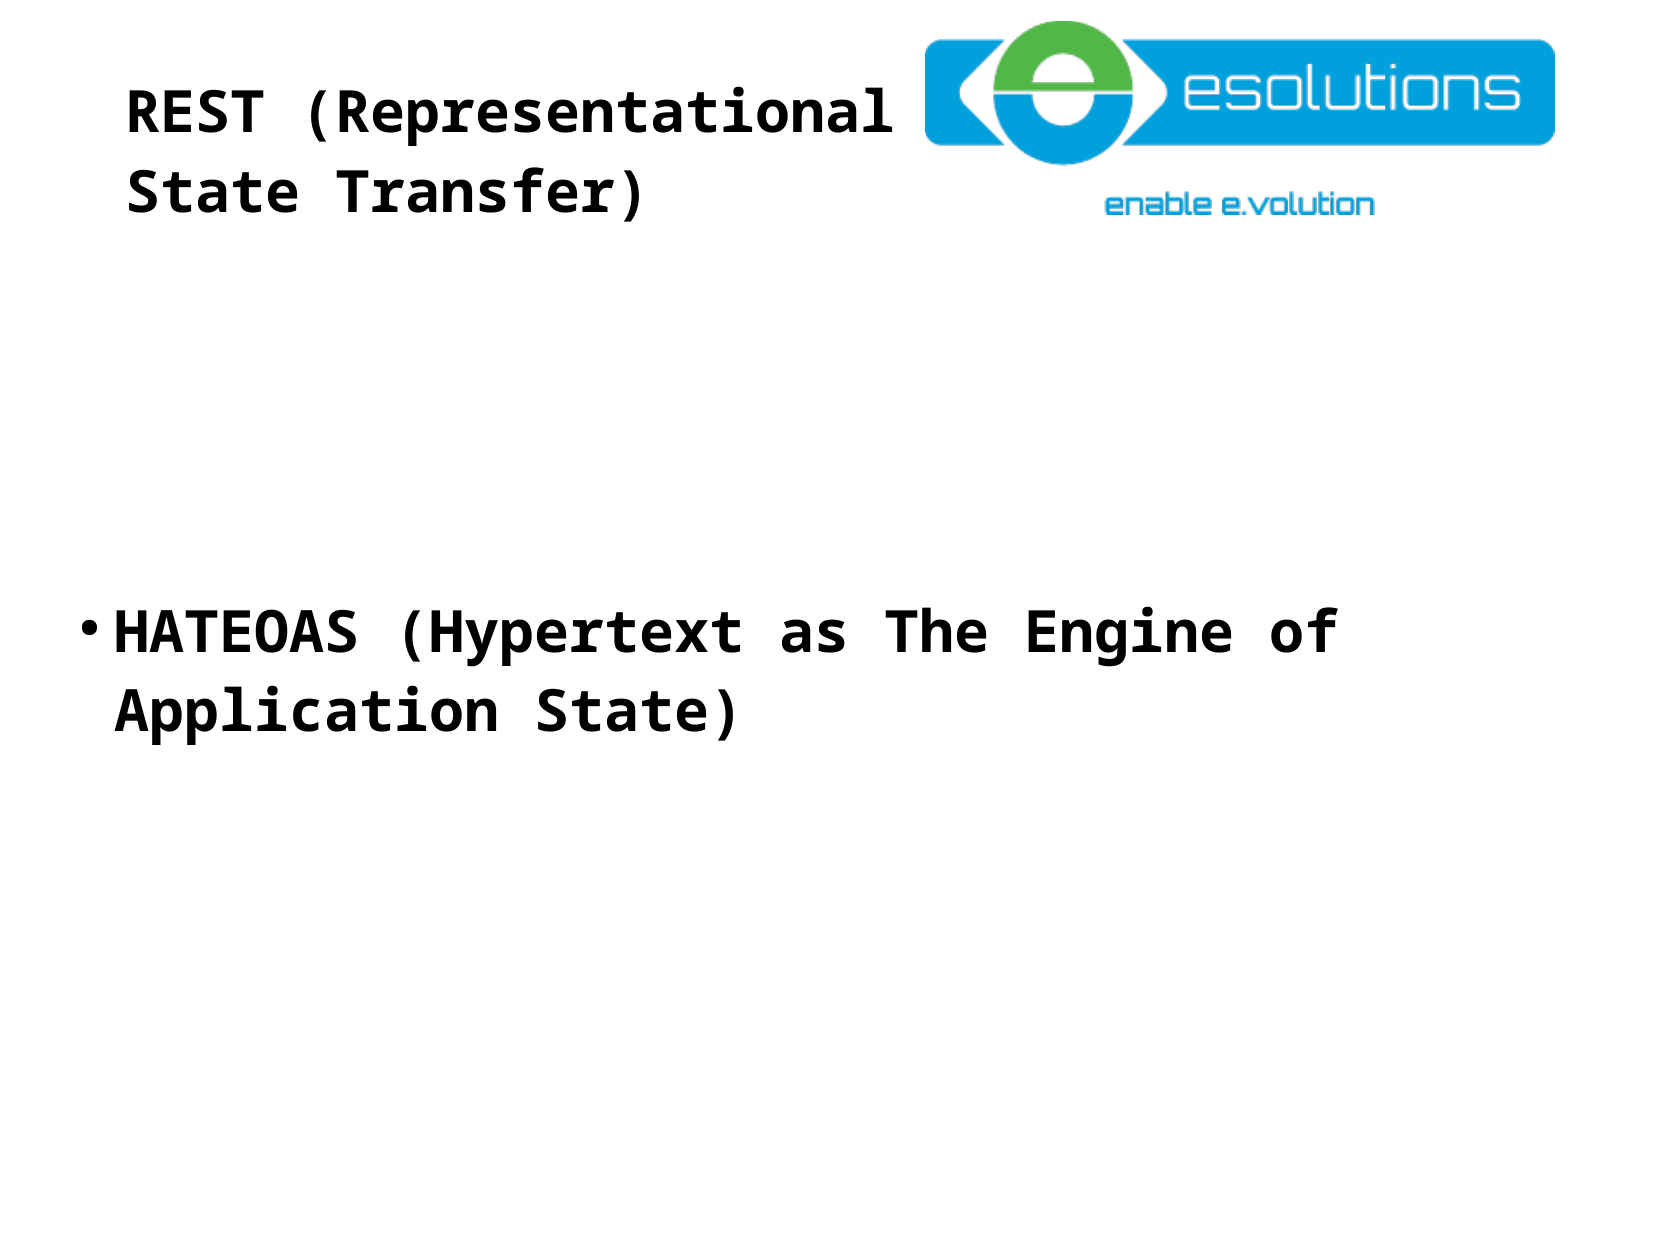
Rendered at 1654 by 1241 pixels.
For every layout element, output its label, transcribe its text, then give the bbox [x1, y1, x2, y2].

picture [1325, 75, 1361, 110]
picture [1403, 75, 1438, 110]
picture [1226, 201, 1236, 205]
text_box REST (Representational State Transfer) [75, 63, 916, 217]
picture [1169, 201, 1179, 211]
picture [1360, 201, 1370, 215]
picture [1340, 201, 1351, 211]
subtitle HATEOAS (Hypertext as The Engine of Application State) [79, 255, 1561, 1084]
picture [1185, 75, 1220, 110]
picture [1307, 64, 1319, 110]
picture [1110, 201, 1120, 205]
picture [1130, 201, 1139, 215]
picture [1485, 75, 1521, 110]
picture [1267, 75, 1302, 110]
picture [925, 21, 1555, 215]
picture [1197, 201, 1208, 205]
picture [1366, 64, 1385, 110]
picture [1226, 75, 1261, 110]
picture [1390, 75, 1396, 110]
picture [1444, 75, 1479, 110]
